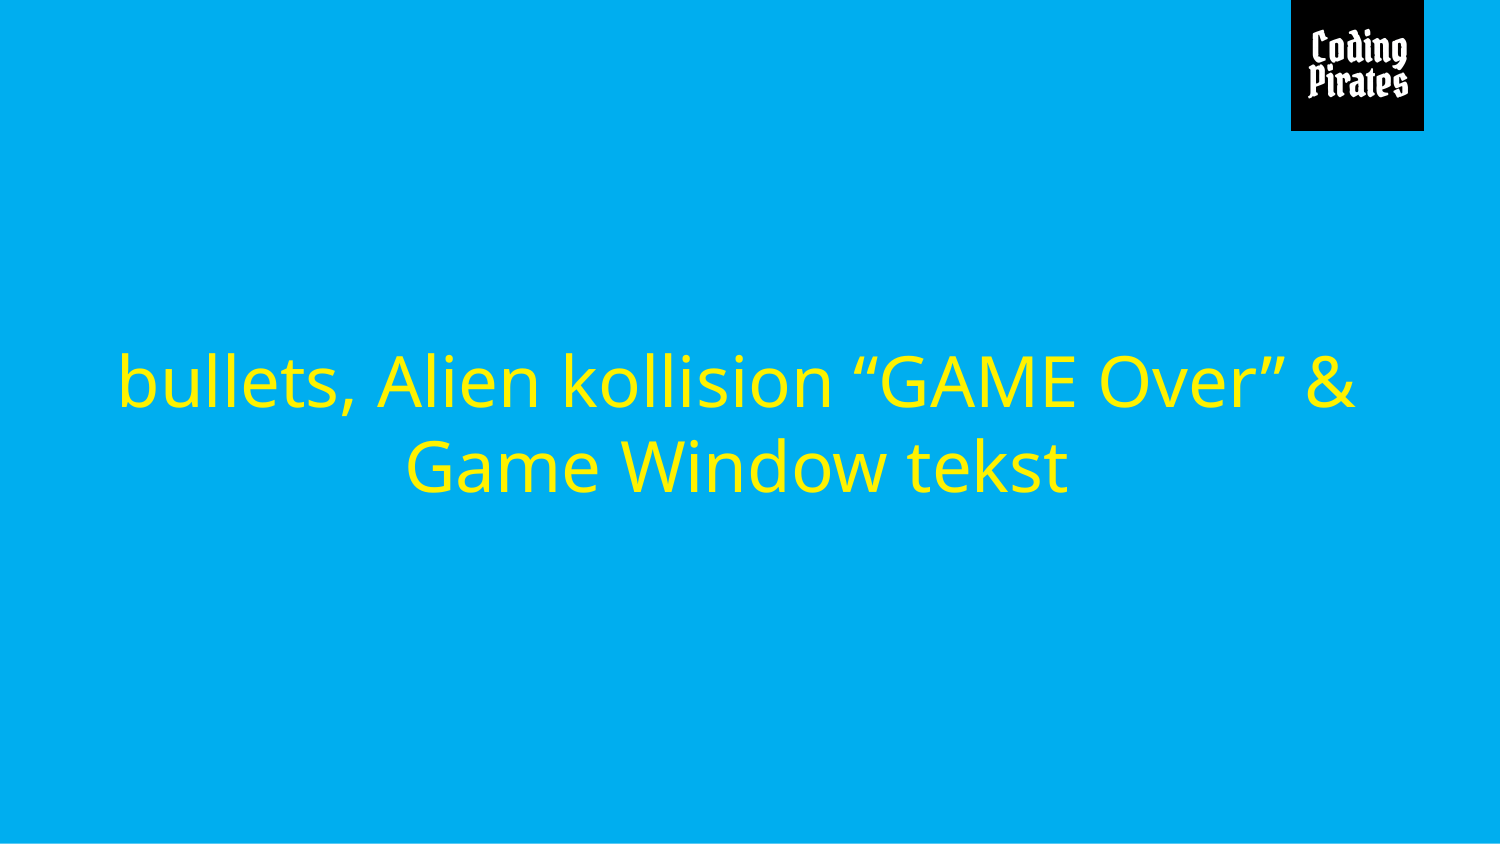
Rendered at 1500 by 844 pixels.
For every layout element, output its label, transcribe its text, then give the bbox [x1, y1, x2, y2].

picture [1292, 0, 1423, 130]
title bullets, Alien kollision “GAME Over” & Game Window tekst [7, 275, 1467, 568]
